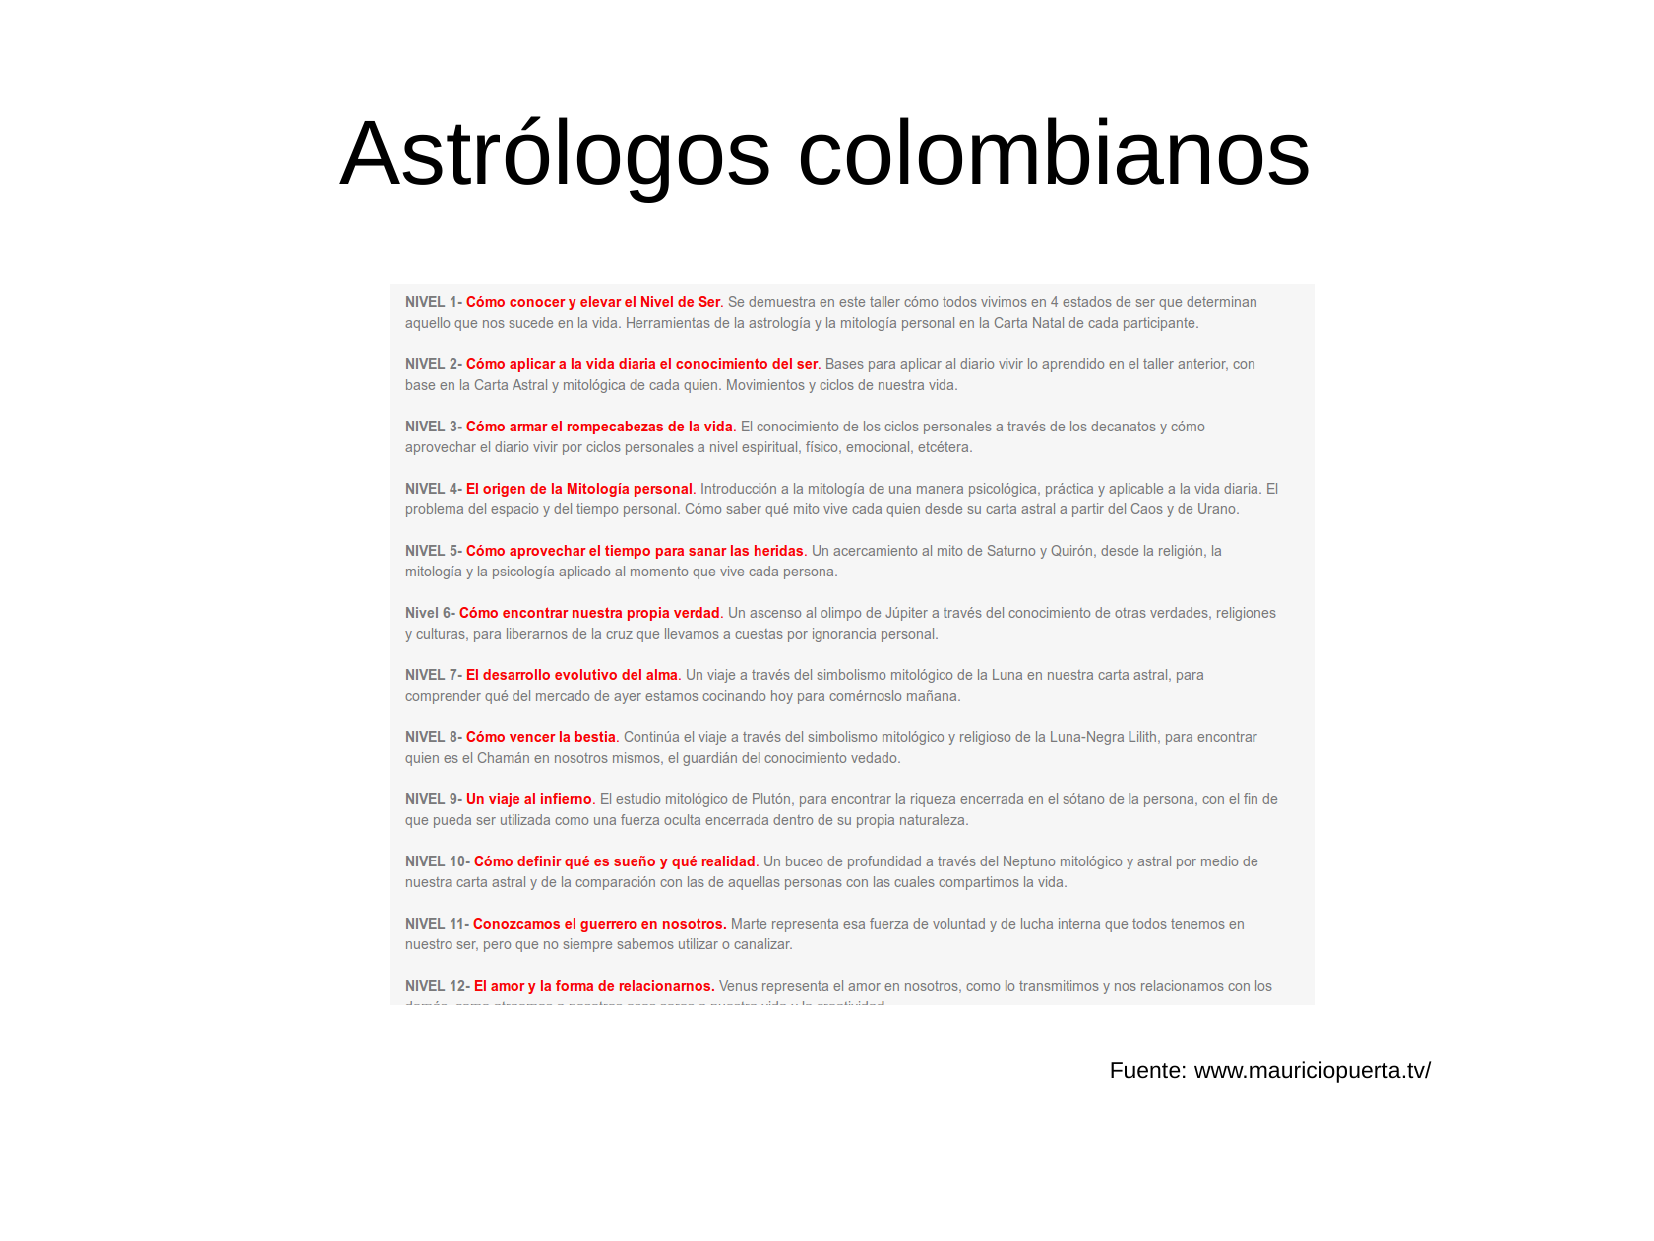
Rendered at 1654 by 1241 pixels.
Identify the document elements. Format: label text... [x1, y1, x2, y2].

title Astrólogos colombianos [82, 49, 1571, 257]
text_box Fuente: www.mauriciopuerta.tv/ [1095, 1050, 1654, 1107]
picture [390, 284, 1315, 1005]
